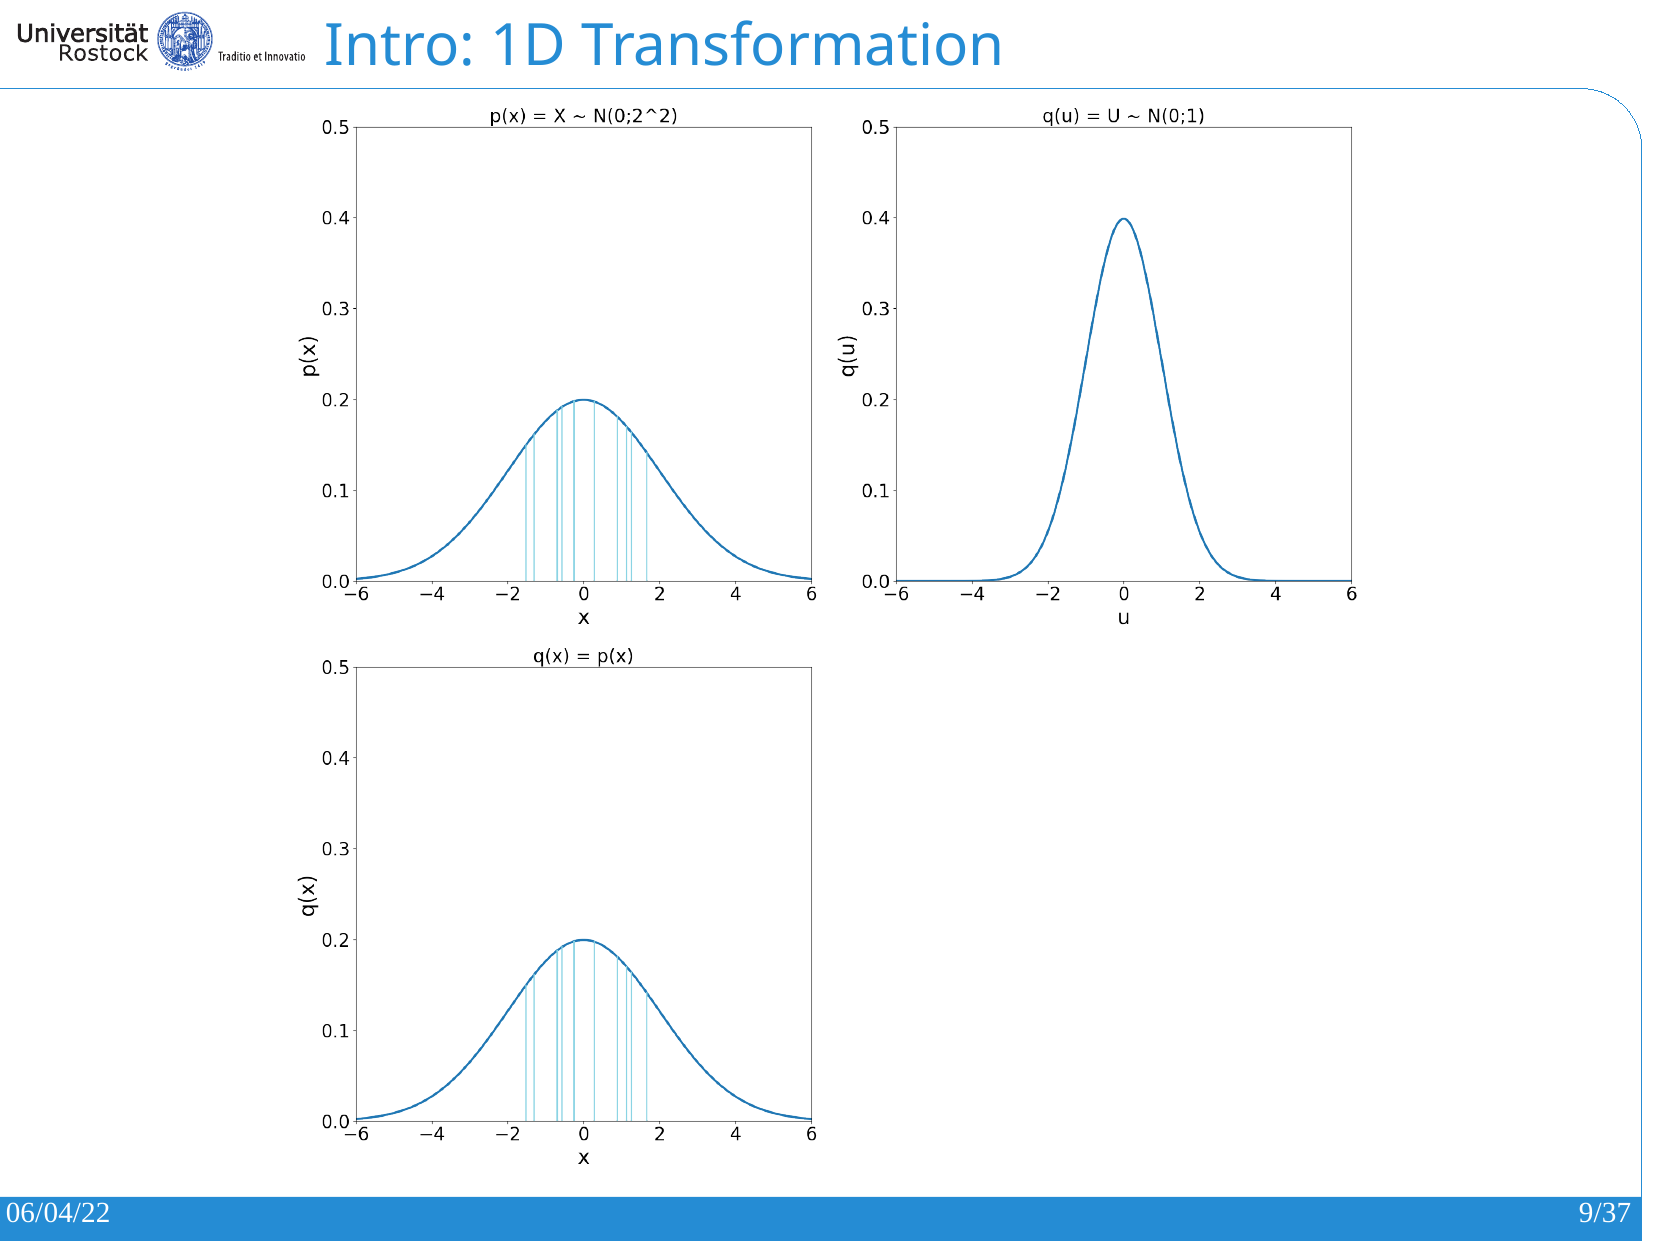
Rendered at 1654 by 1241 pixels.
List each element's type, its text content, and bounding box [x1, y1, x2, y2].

title Intro: 1D Transformation [324, 8, 1571, 77]
picture [277, 88, 1377, 1188]
